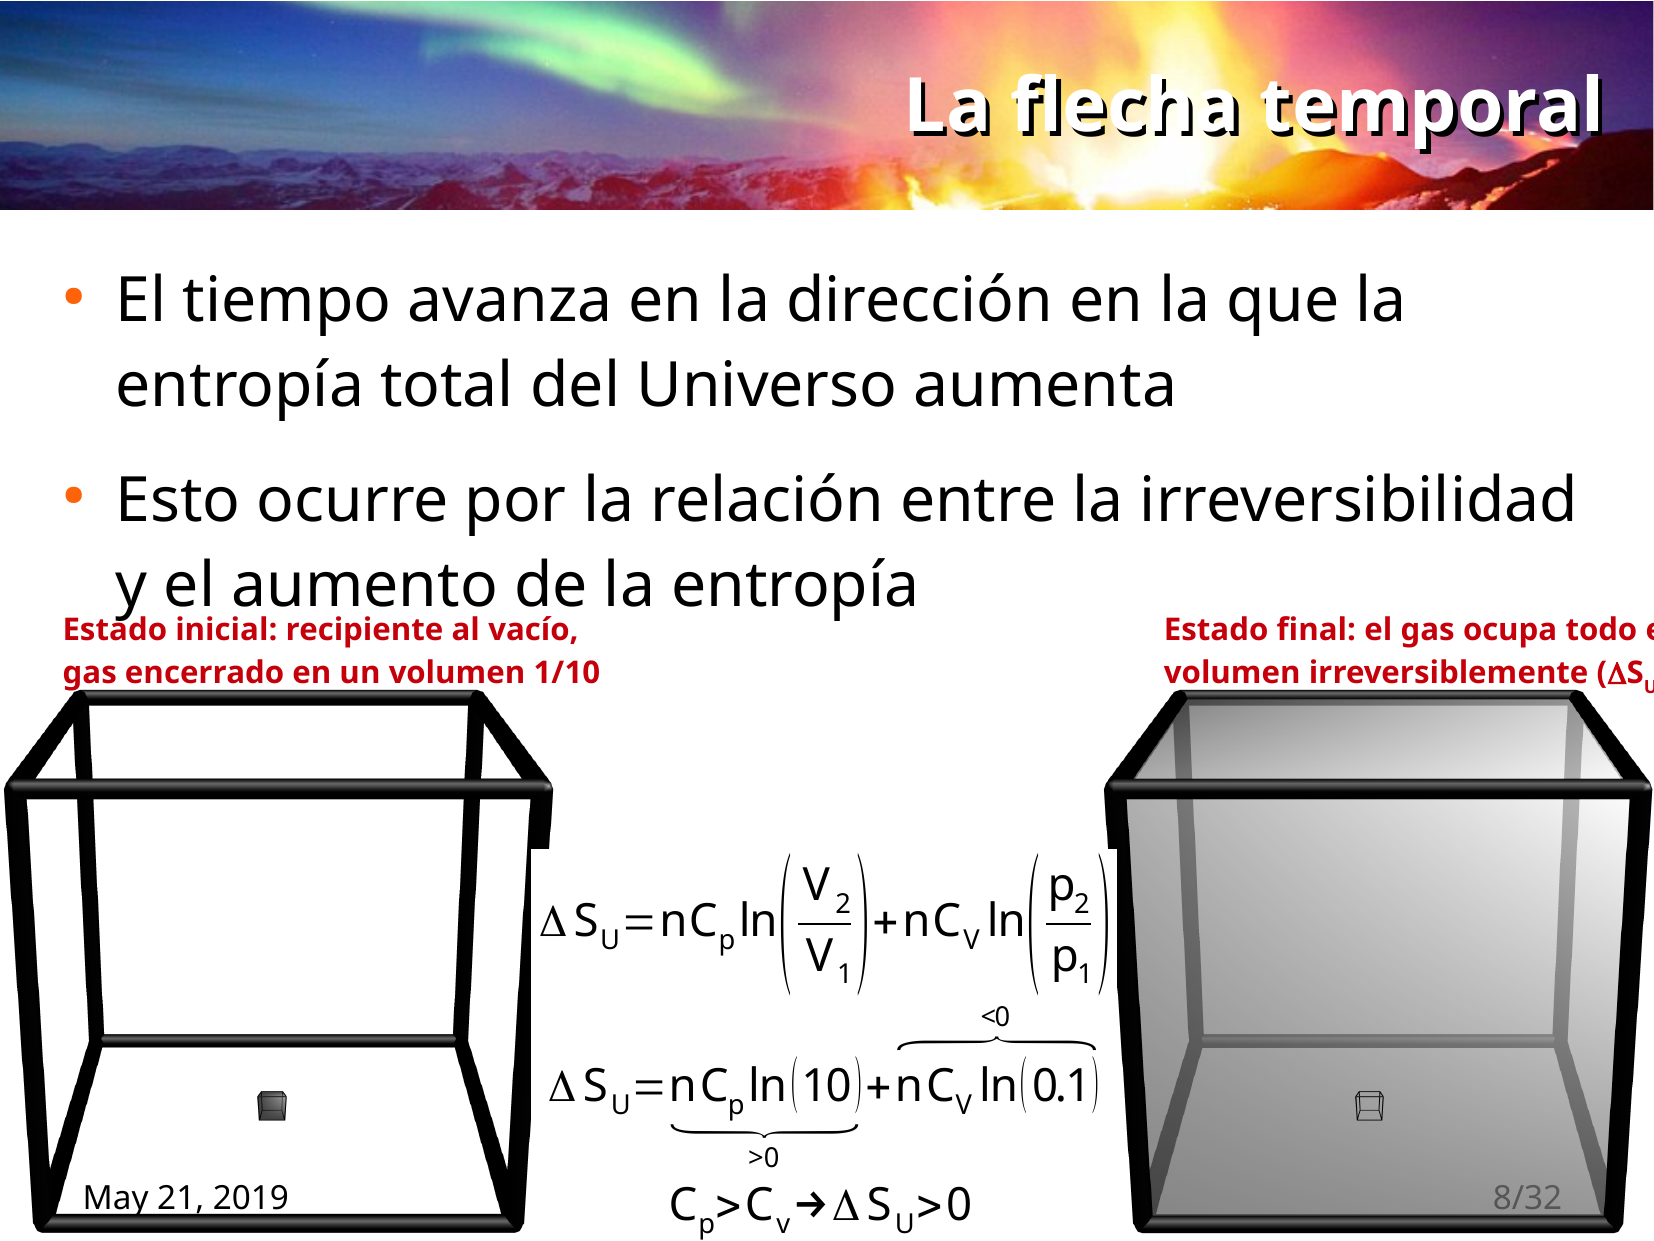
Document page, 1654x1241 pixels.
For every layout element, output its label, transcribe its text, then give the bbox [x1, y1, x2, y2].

picture [0, 1, 1654, 210]
text_box Estado final: el gas ocupa todo el volumen irreversiblemente (DSU>0) [1149, 600, 1651, 698]
list El tiempo avanza en la dirección en la que la entropía total del Universo aumenta Esto ocurre por la relación entre la irreversibilidad y el aumento de la entropía [45, 255, 1606, 685]
text_box Estado inicial: recipiente al vacío, gas encerrado en un volumen 1/10 [48, 600, 541, 691]
title La flecha temporal [45, 15, 1606, 191]
chart [531, 849, 1118, 1241]
